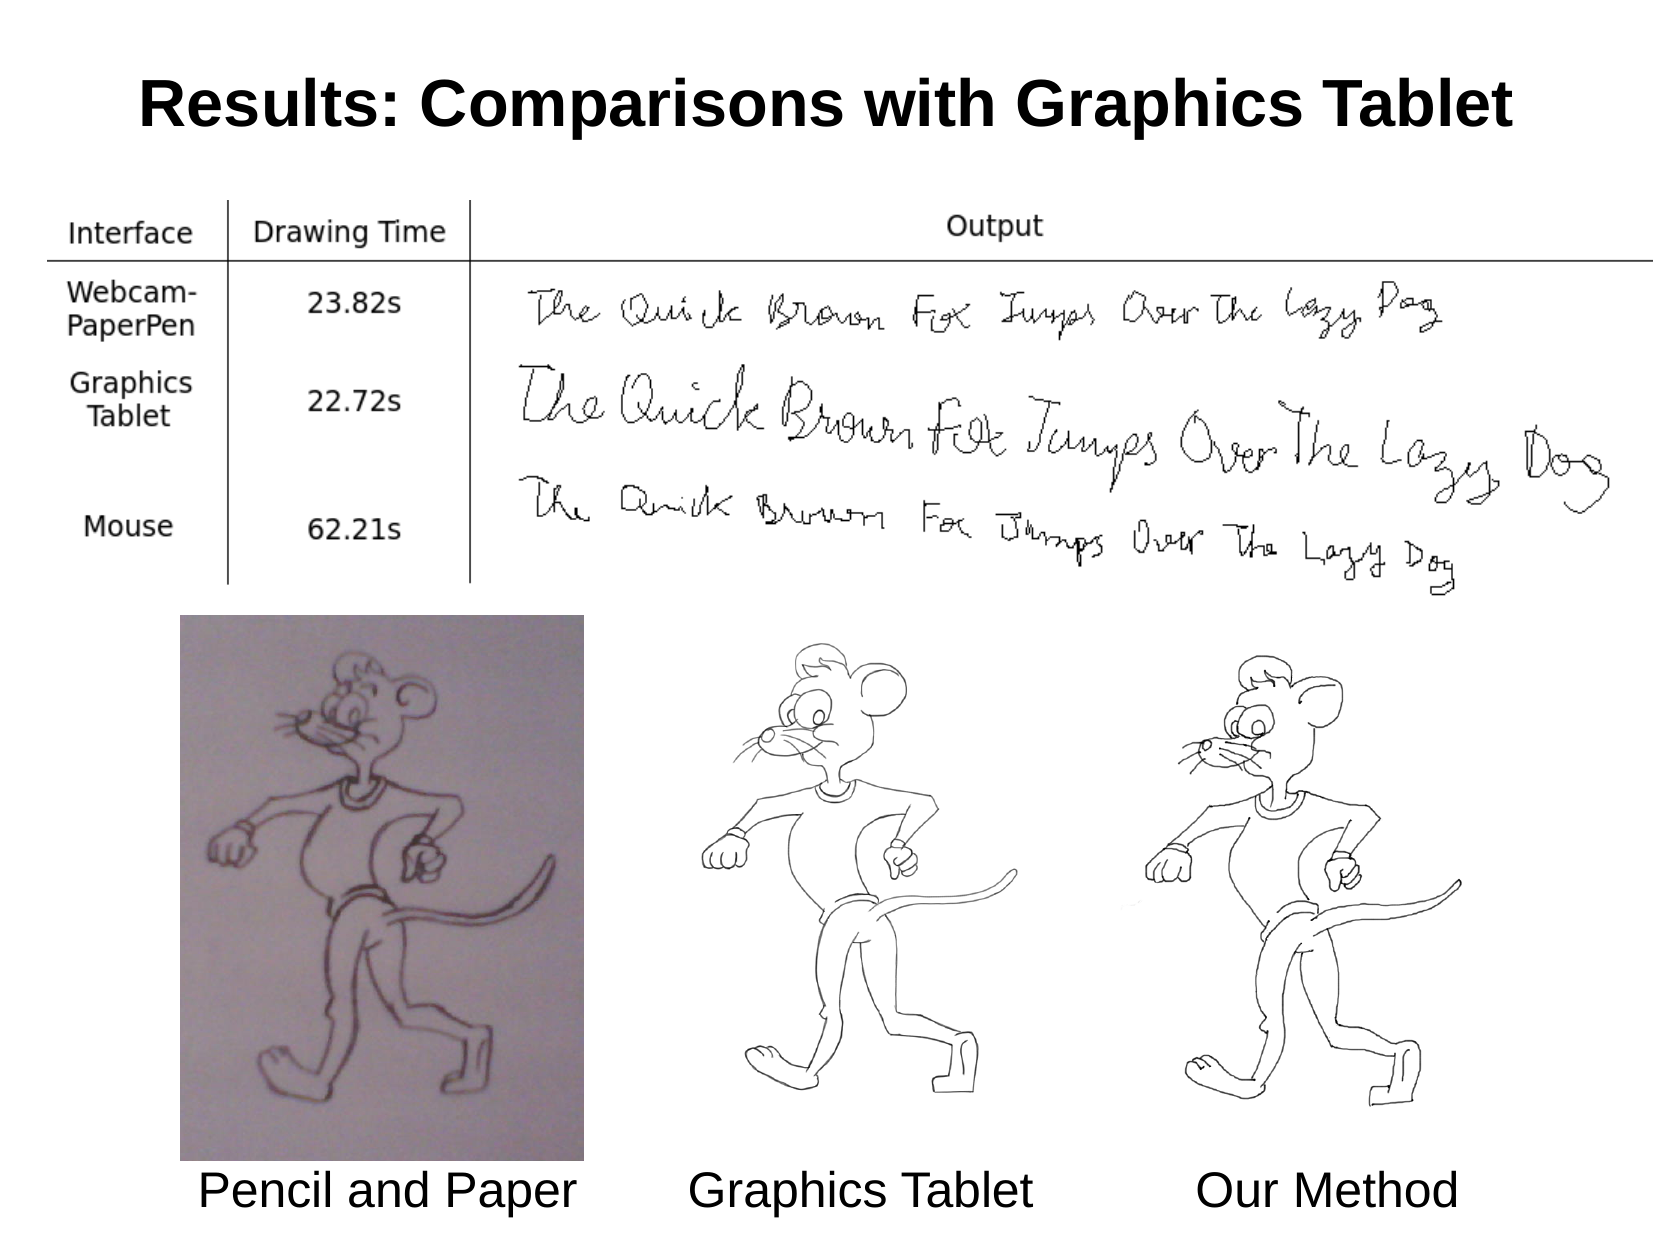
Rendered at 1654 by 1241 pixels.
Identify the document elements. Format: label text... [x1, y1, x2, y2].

text_box Graphics Tablet [672, 1154, 1083, 1226]
text_box Our Method [1180, 1154, 1591, 1226]
text_box Pencil and Paper [182, 1154, 593, 1241]
picture [180, 615, 584, 1161]
picture [47, 200, 1653, 600]
picture [1099, 614, 1500, 1159]
text_box Results: Comparisons with Graphics Tablet [123, 59, 1534, 149]
picture [646, 615, 1051, 1159]
